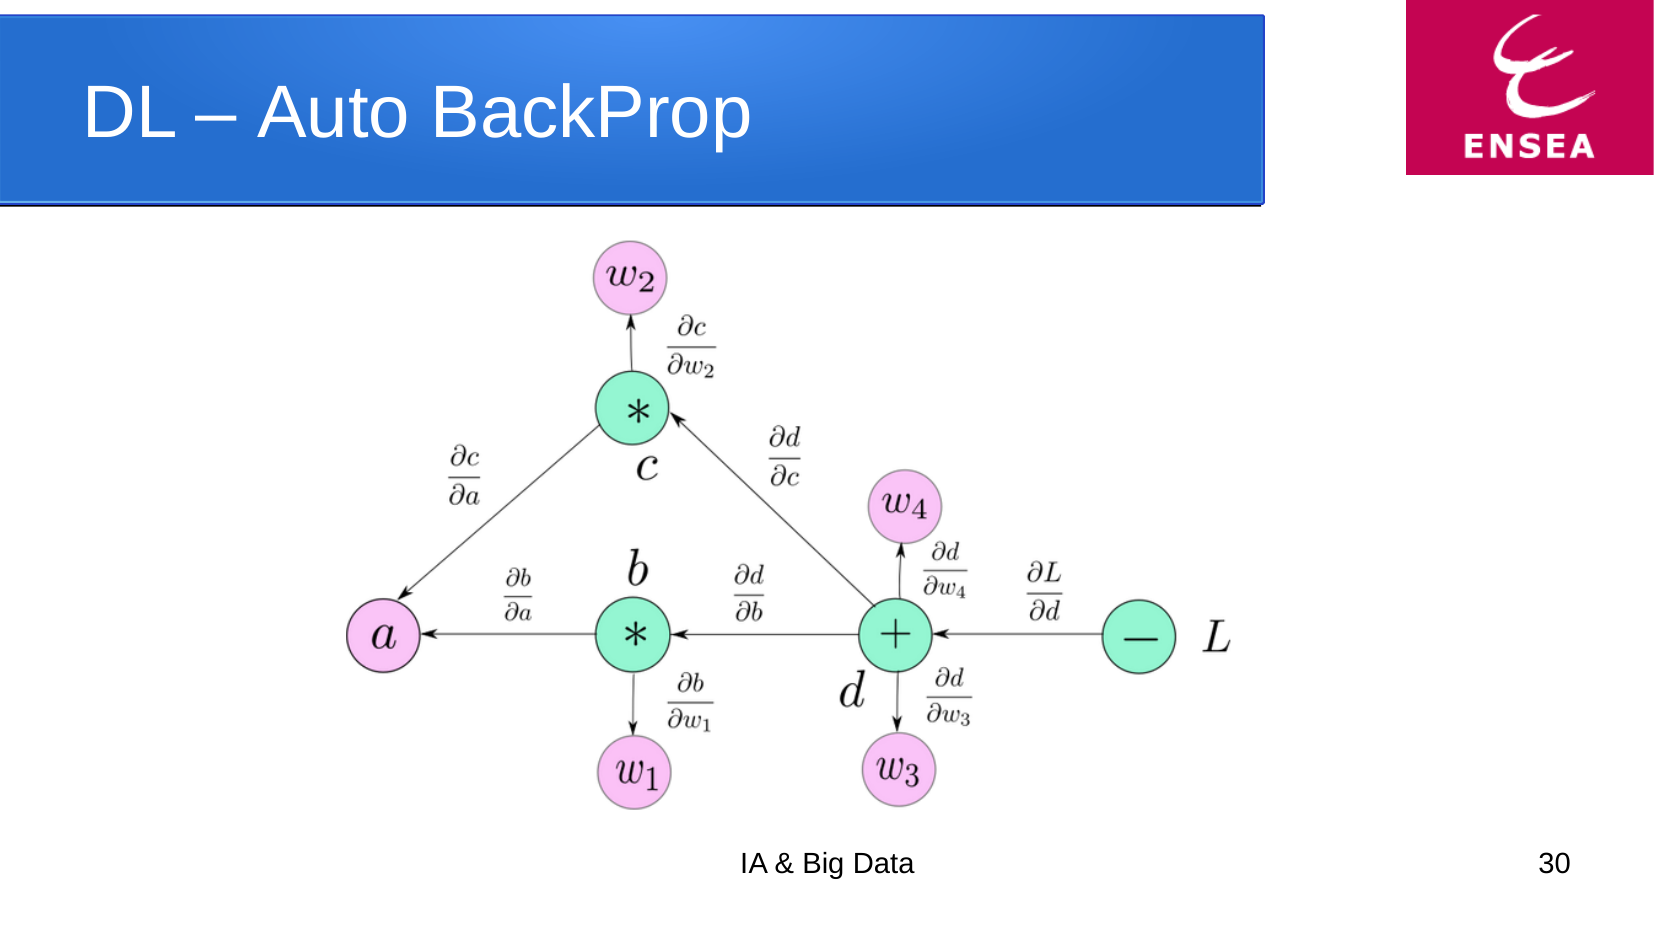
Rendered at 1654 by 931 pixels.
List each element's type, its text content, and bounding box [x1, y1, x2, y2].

picture [291, 226, 1282, 827]
title DL – Auto BackProp [82, 35, 1235, 189]
picture [1406, 0, 1654, 175]
